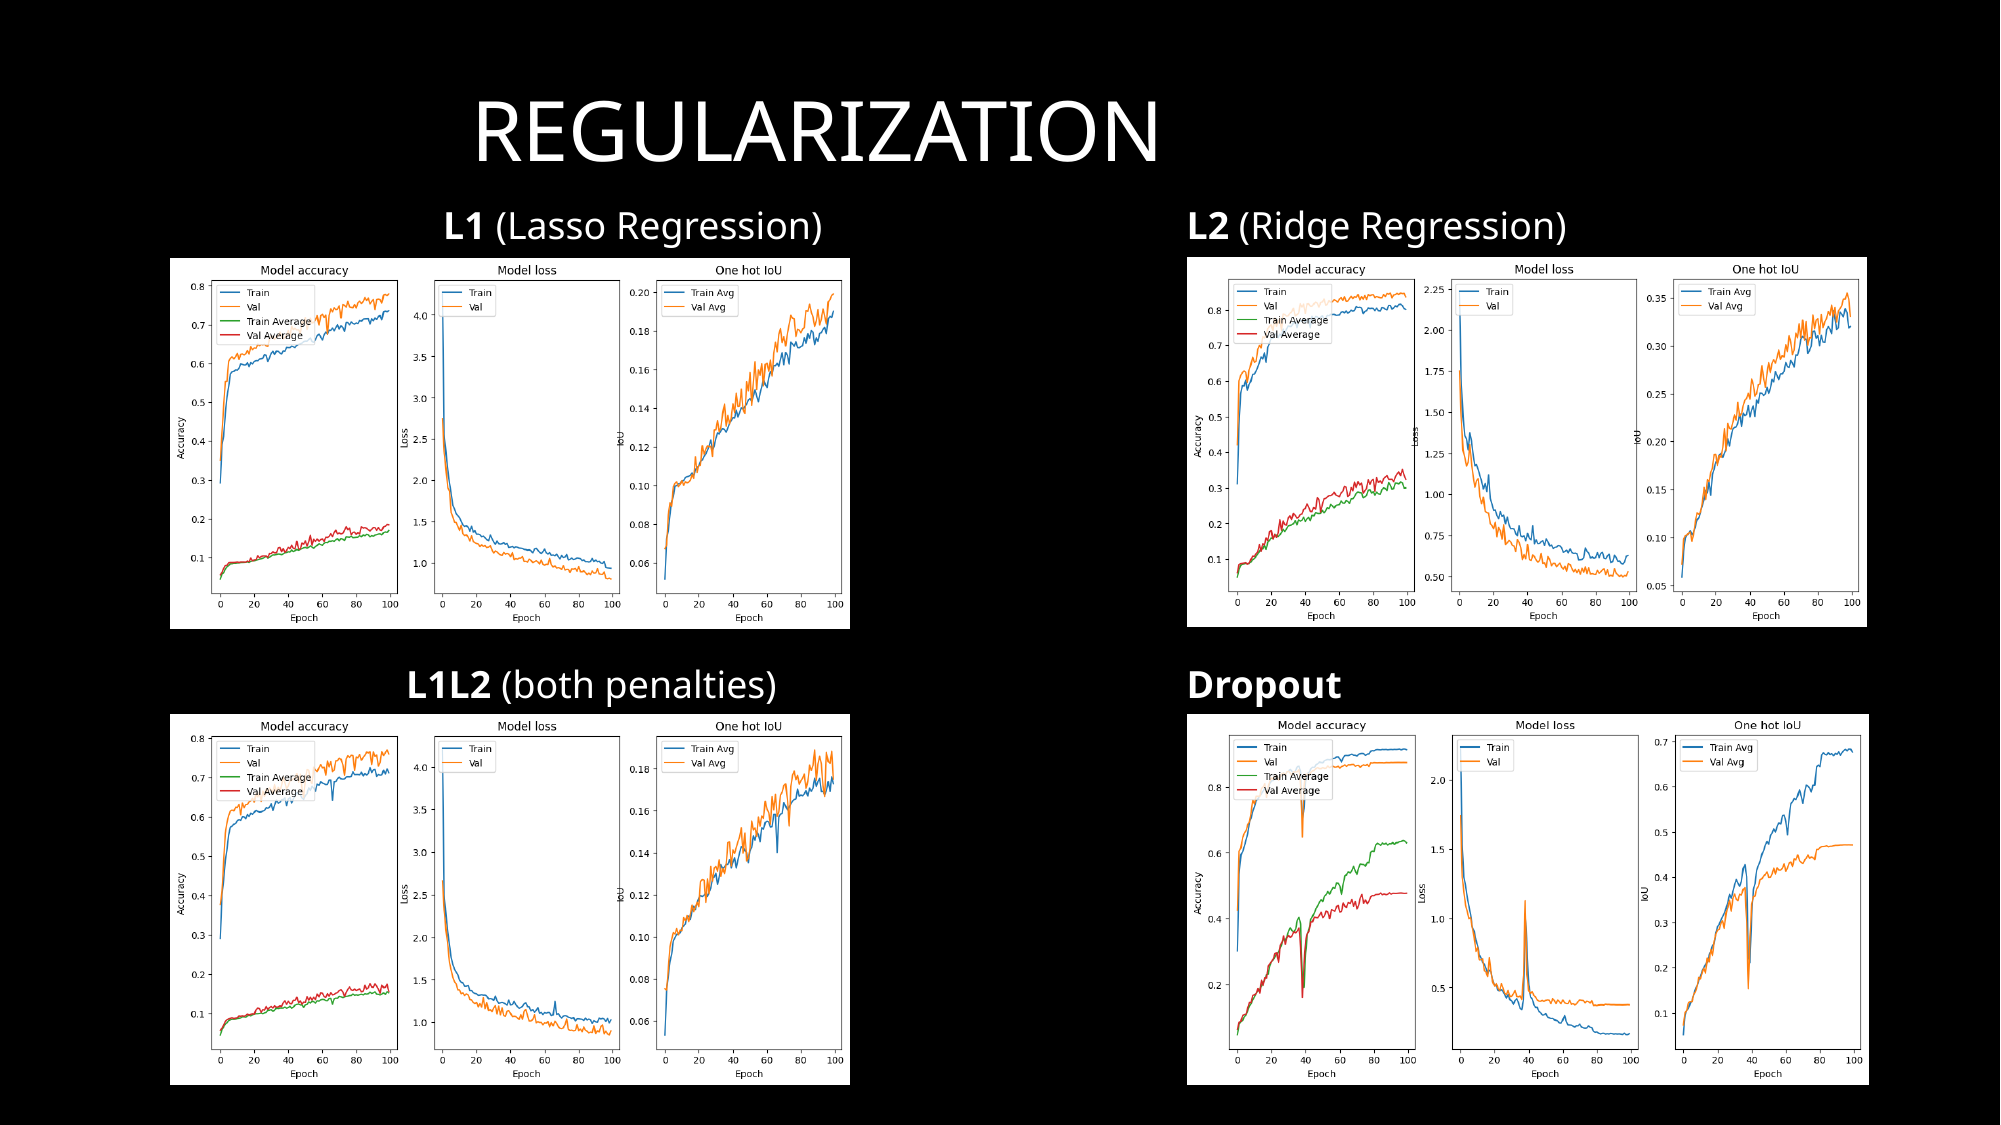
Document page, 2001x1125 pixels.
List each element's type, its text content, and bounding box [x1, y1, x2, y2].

picture [170, 714, 850, 1085]
text_box L1L2 (both penalties) [391, 654, 866, 761]
title Regularization [456, 28, 1869, 241]
picture [1187, 714, 1869, 1085]
text_box L2 (Ridge Regression) [1171, 194, 1643, 301]
picture [170, 258, 850, 629]
picture [1187, 257, 1867, 627]
text_box Dropout [1171, 654, 1362, 715]
text_box L1 (Lasso Regression) [428, 194, 866, 301]
